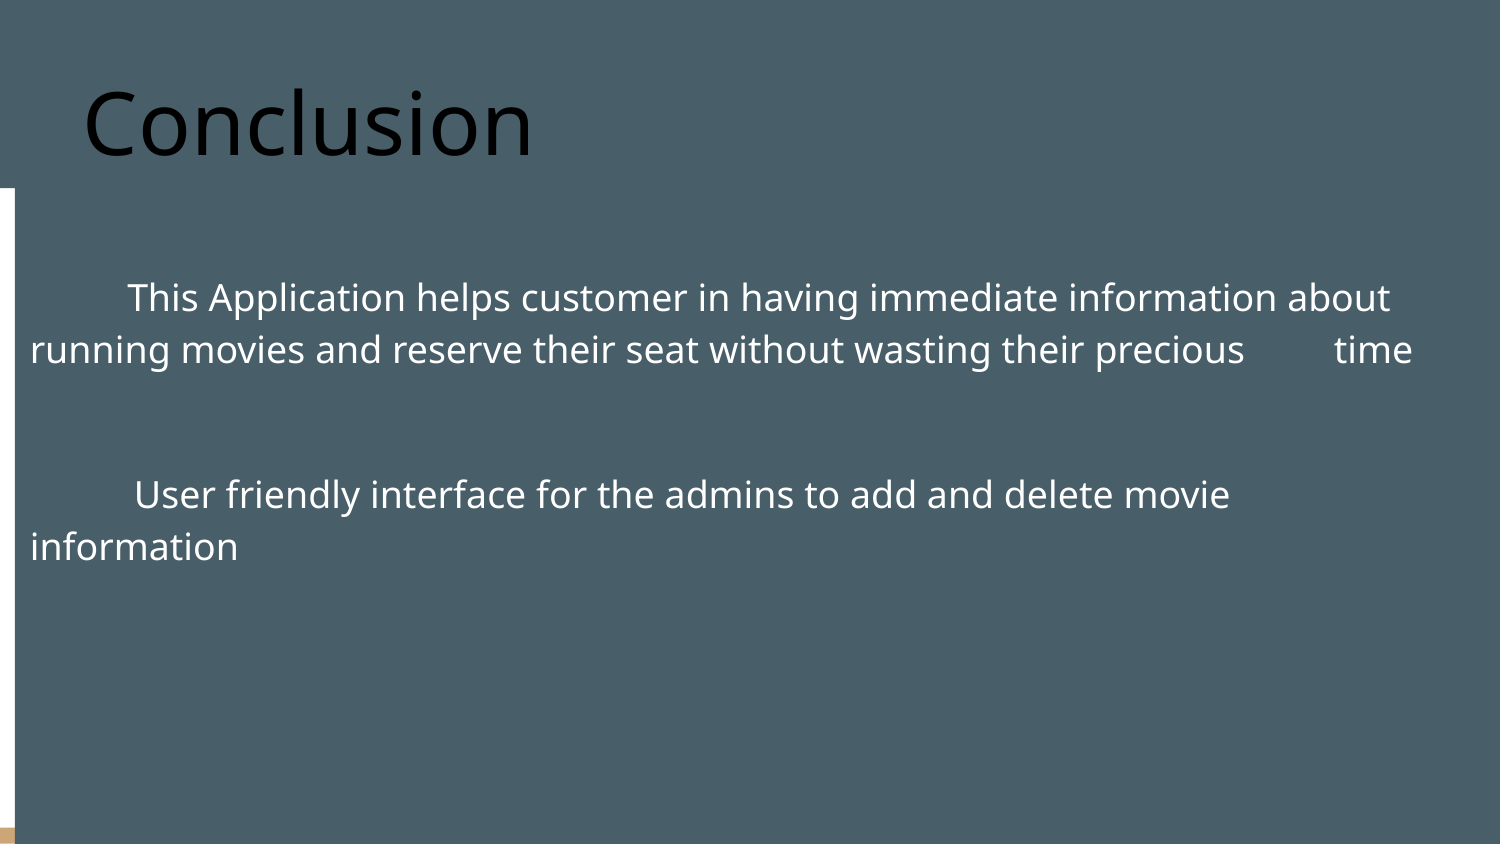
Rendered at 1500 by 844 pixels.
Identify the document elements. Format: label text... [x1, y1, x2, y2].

text_box This Application helps customer in having immediate information about running movies and reserve their seat without wasting their precious time User friendly interface for the admins to add and delete movie information [14, 180, 1500, 844]
text_box Conclusion [0, 0, 1500, 189]
